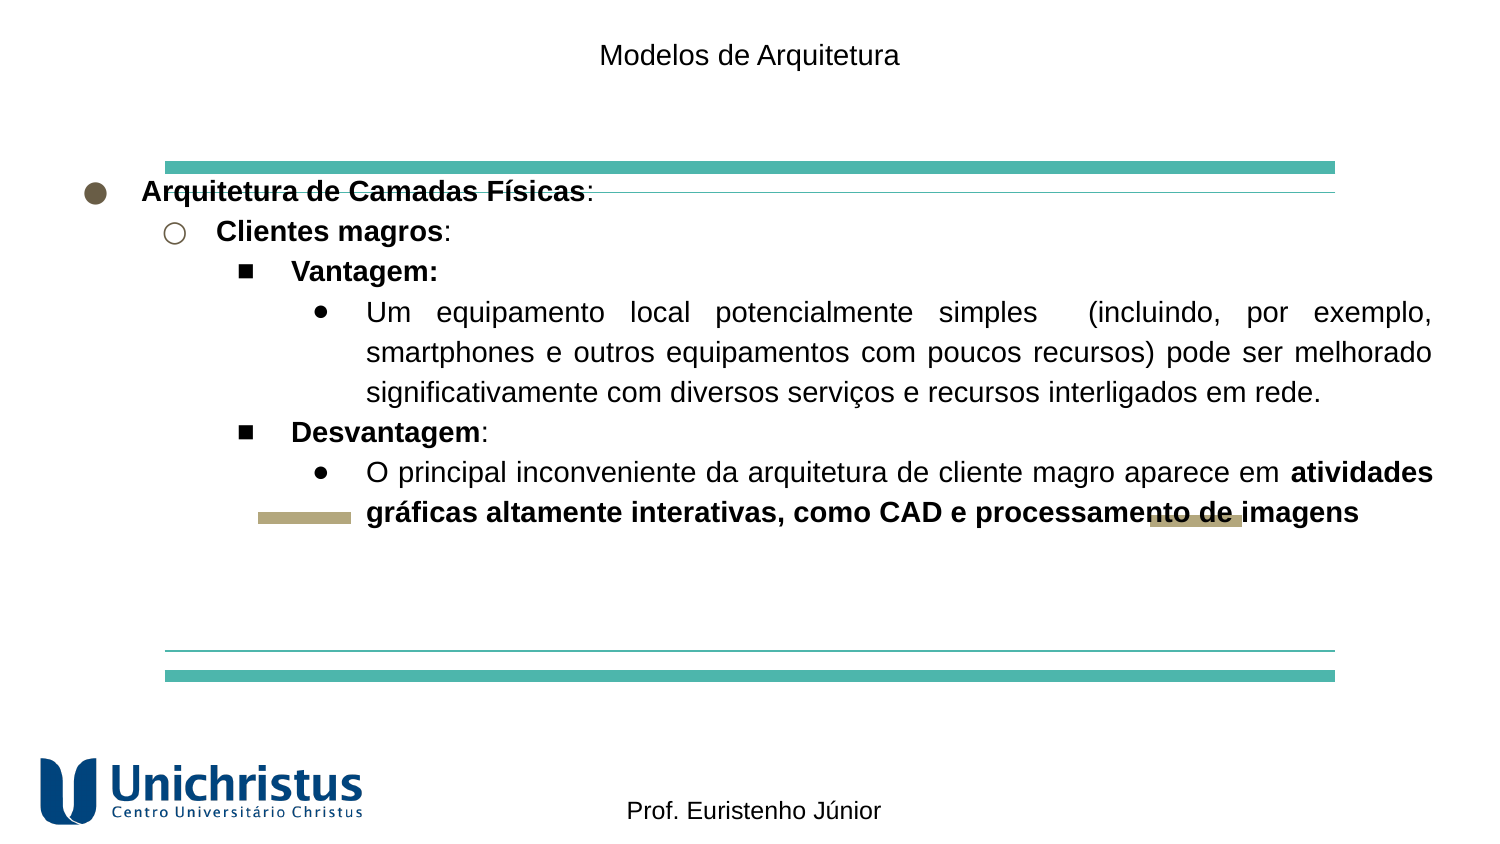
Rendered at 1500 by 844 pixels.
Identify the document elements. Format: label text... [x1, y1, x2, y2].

title Modelos de Arquitetura [51, 20, 1449, 137]
picture [35, 754, 367, 827]
list Arquitetura de Camadas Físicas: Clientes magros: Vantagem: Um equipamento local potencialmente simples (incluindo, por exemplo, smartphones e outros equipamentos com poucos recursos) pode ser melhorado significativamente com diversos serviços e recursos interligados em rede. Desvantagem: O principal inconveniente da arquitetura de cliente magro aparece em atividades gráficas altamente interativas, como CAD e processamento de imagens [51, 152, 1449, 750]
